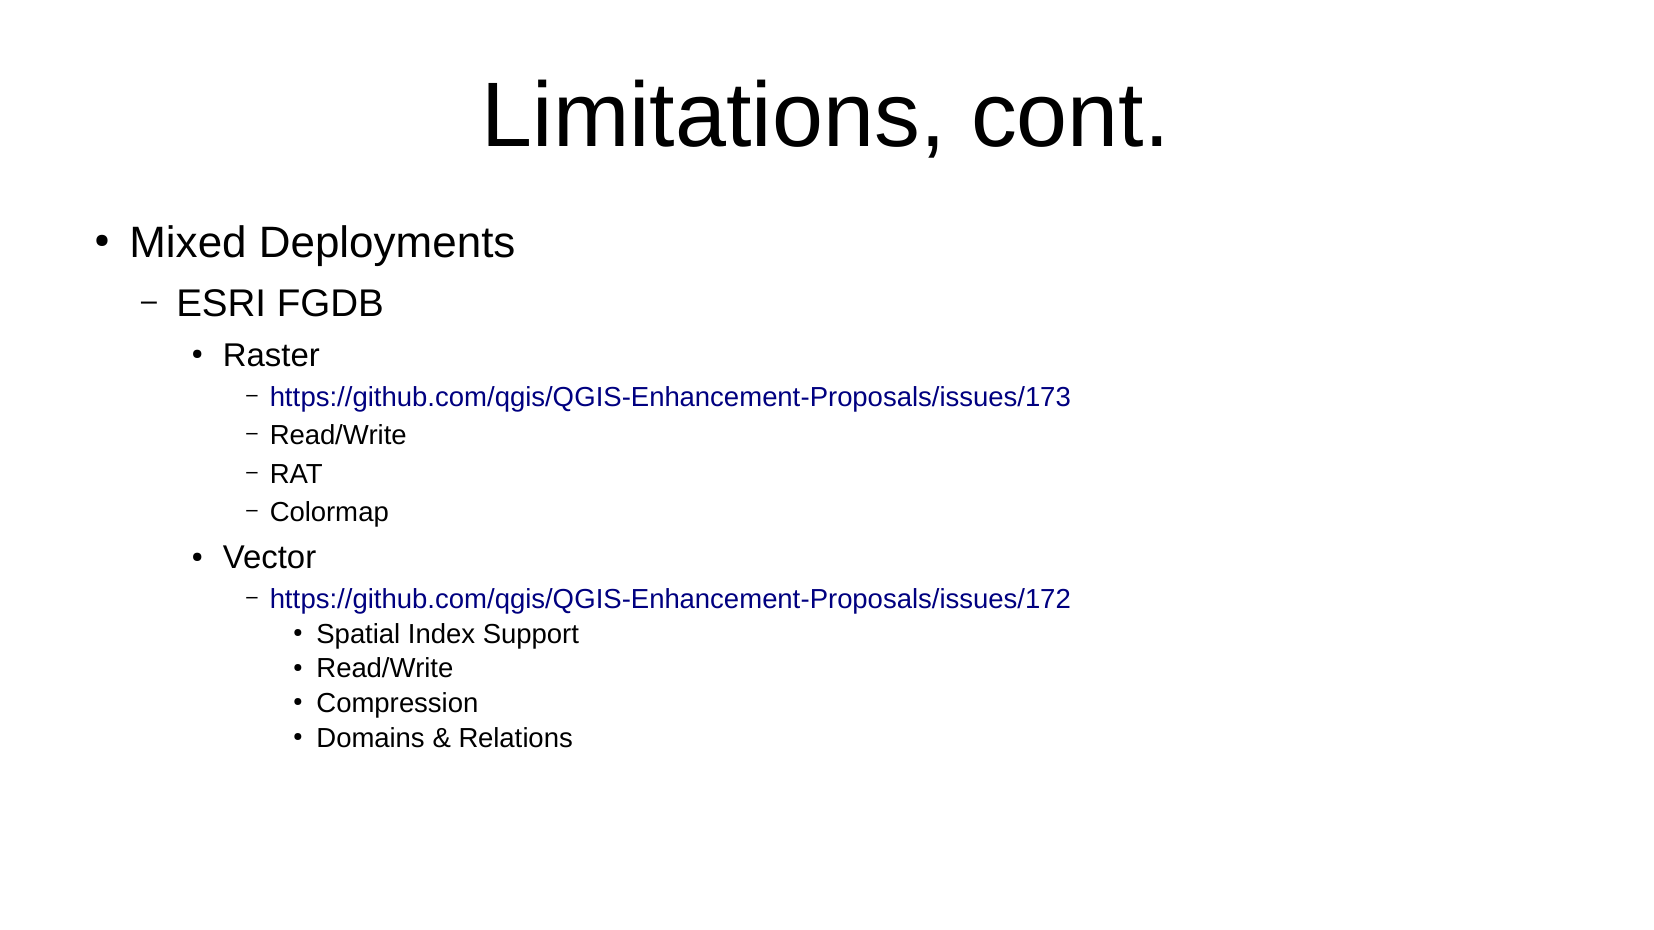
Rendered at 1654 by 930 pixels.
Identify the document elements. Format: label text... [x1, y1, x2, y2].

list Mixed Deployments ESRI FGDB Raster https://github.com/qgis/QGIS-Enhancement-Proposals/issues/173 Read/Write RAT Colormap Vector https://github.com/qgis/QGIS-Enhancement-Proposals/issues/172 Spatial Index Support Read/Write Compression Domains & Relations [82, 217, 1571, 757]
title Limitations, cont. [82, 37, 1571, 193]
